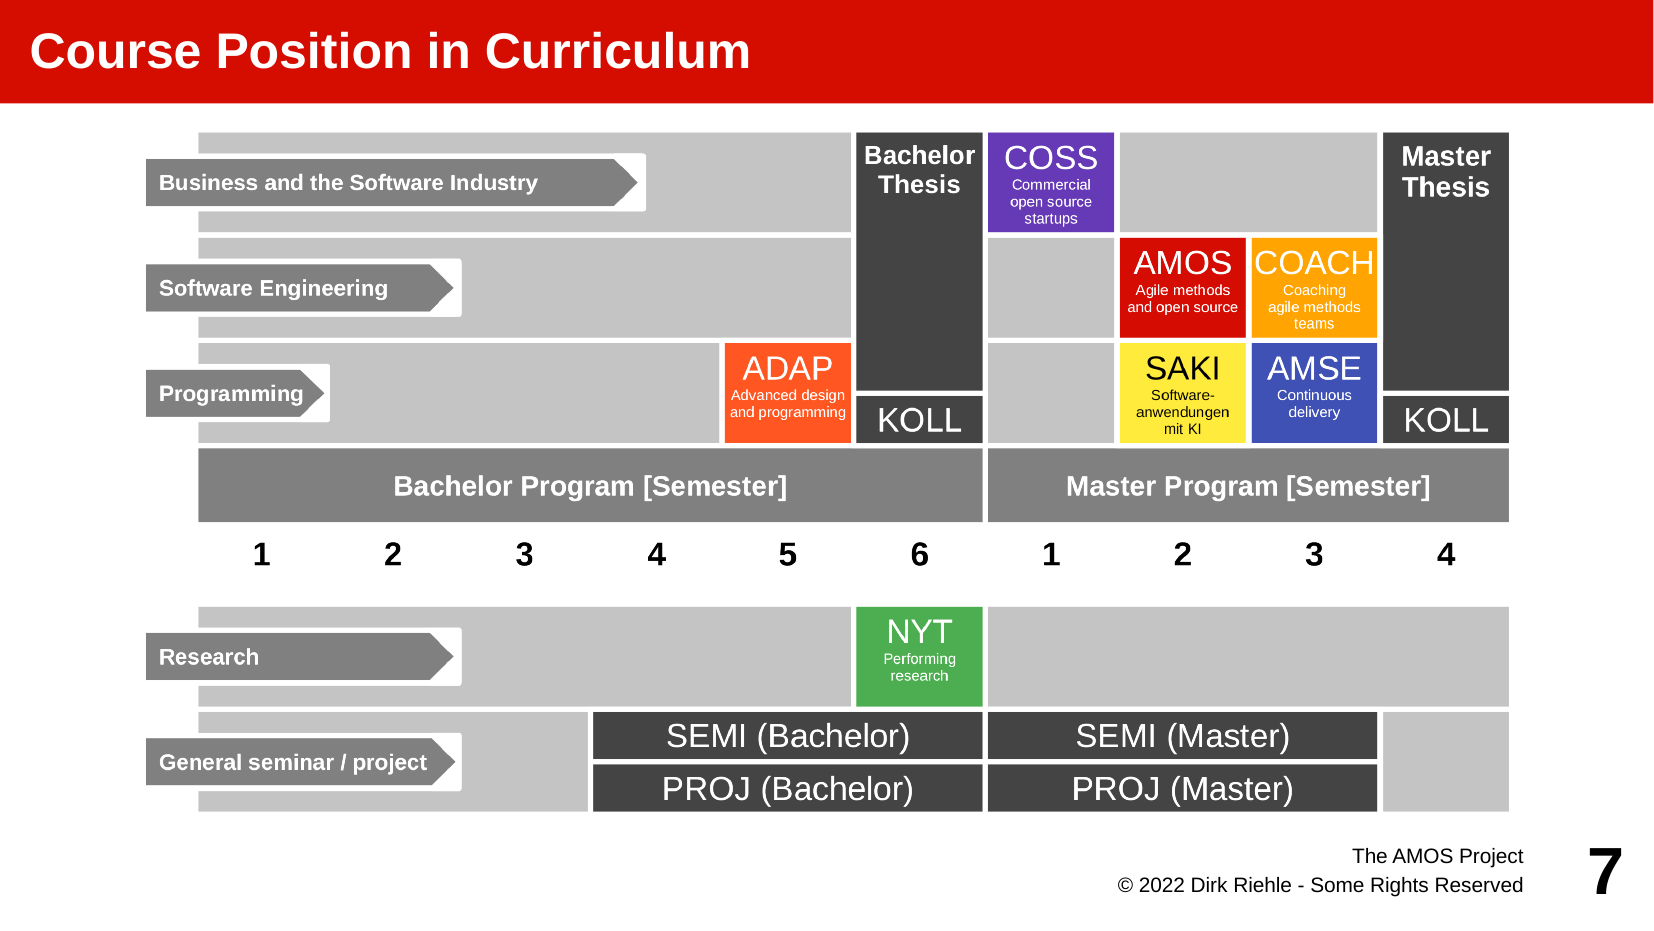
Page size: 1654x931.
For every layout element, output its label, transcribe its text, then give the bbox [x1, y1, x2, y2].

picture [145, 132, 1509, 813]
title Course Position in Curriculum [0, 0, 1654, 104]
